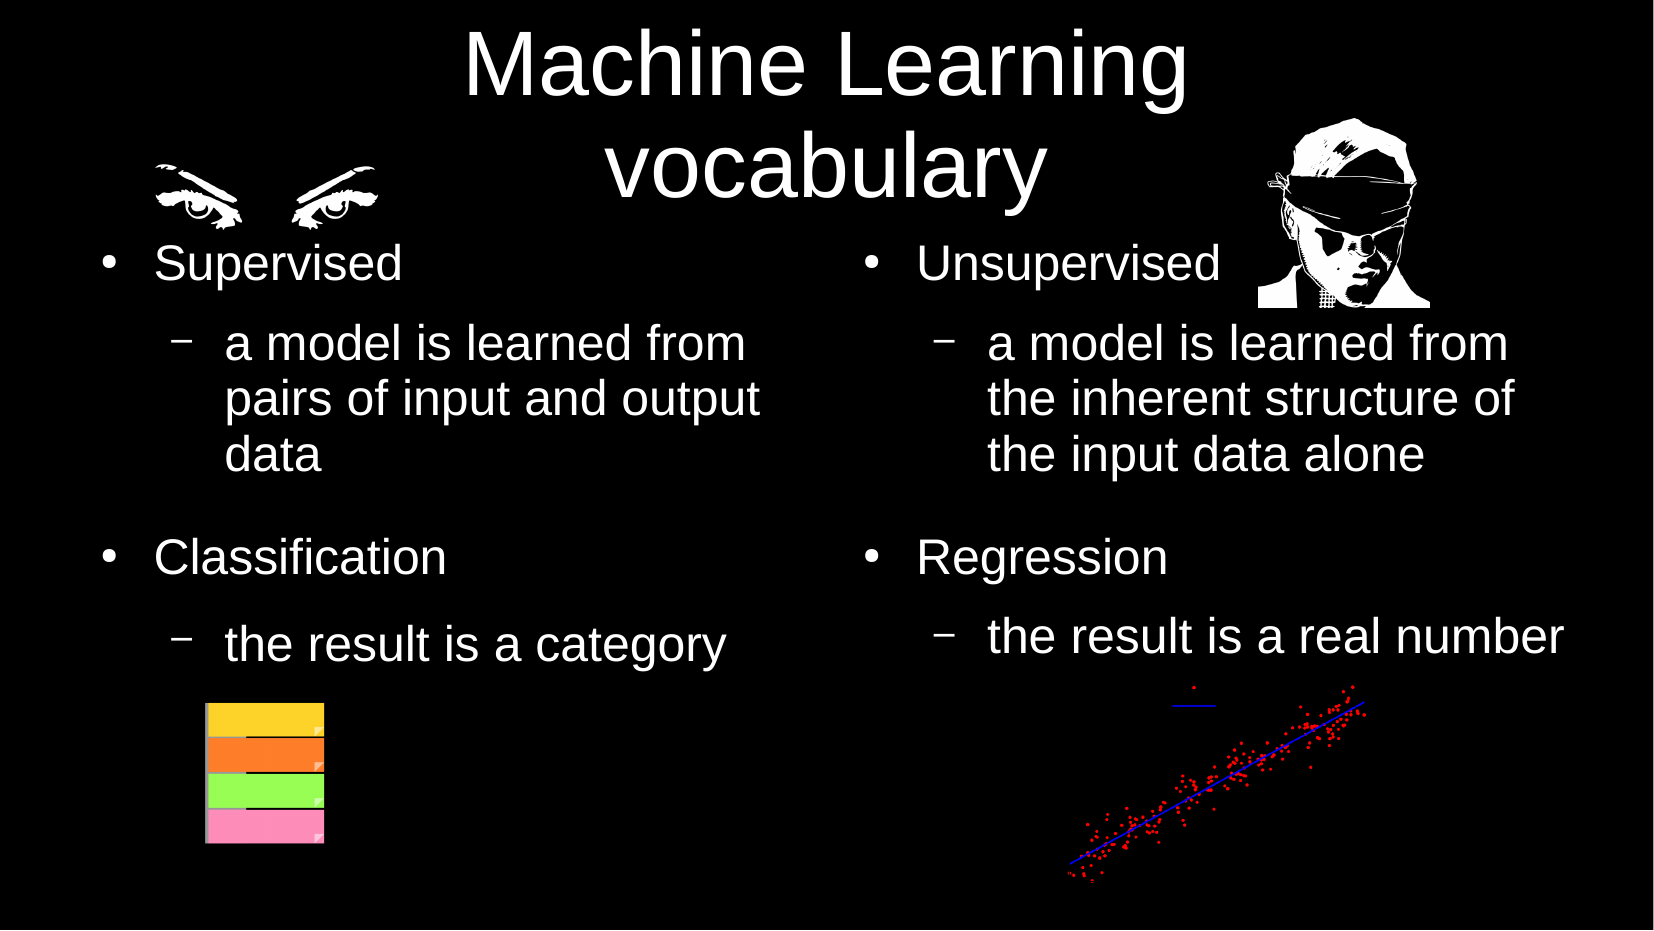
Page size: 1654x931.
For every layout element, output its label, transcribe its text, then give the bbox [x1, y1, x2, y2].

list Regression the result is a real number [845, 528, 1572, 787]
list Classification the result is a category [82, 528, 809, 787]
picture [144, 153, 387, 240]
list Supervised a model is learned from pairs of input and output data [82, 235, 809, 493]
picture [1051, 661, 1378, 929]
title Machine Learning vocabulary [82, 12, 1571, 218]
picture [1258, 118, 1430, 308]
picture [177, 685, 355, 863]
list Unsupervised a model is learned from the inherent structure of the input data alone [845, 235, 1572, 493]
